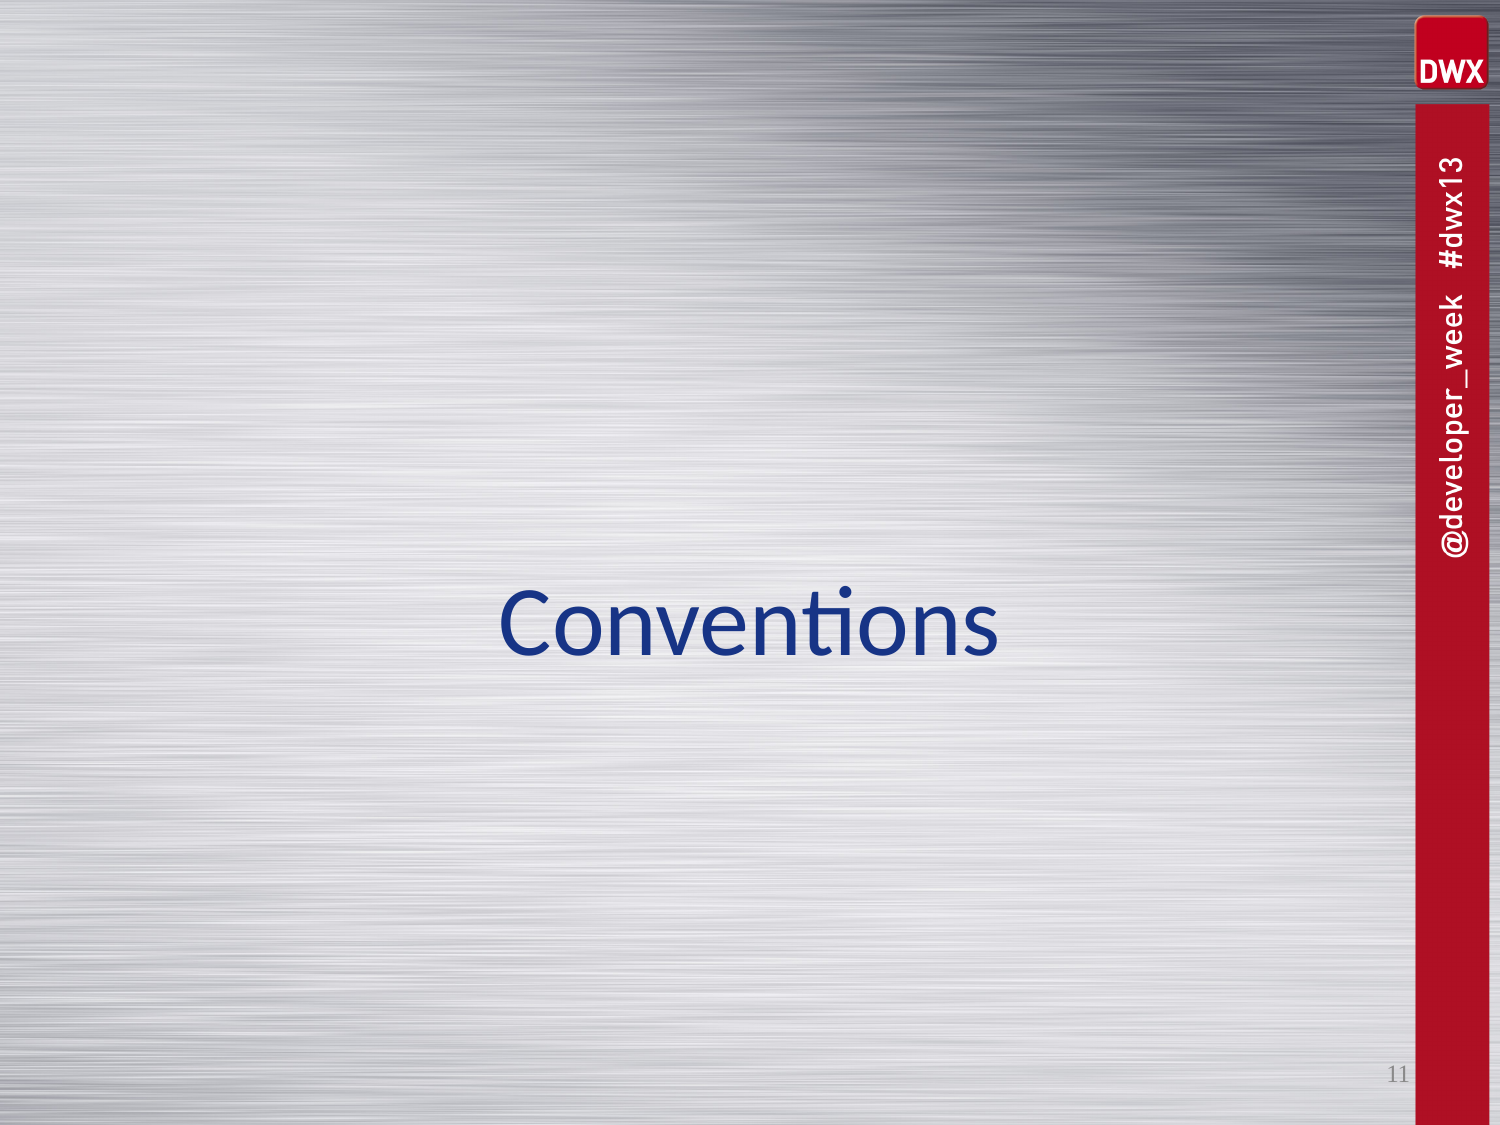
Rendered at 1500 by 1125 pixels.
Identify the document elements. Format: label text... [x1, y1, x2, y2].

subtitle Conventions [75, 240, 1426, 990]
picture [0, 0, 1500, 1125]
